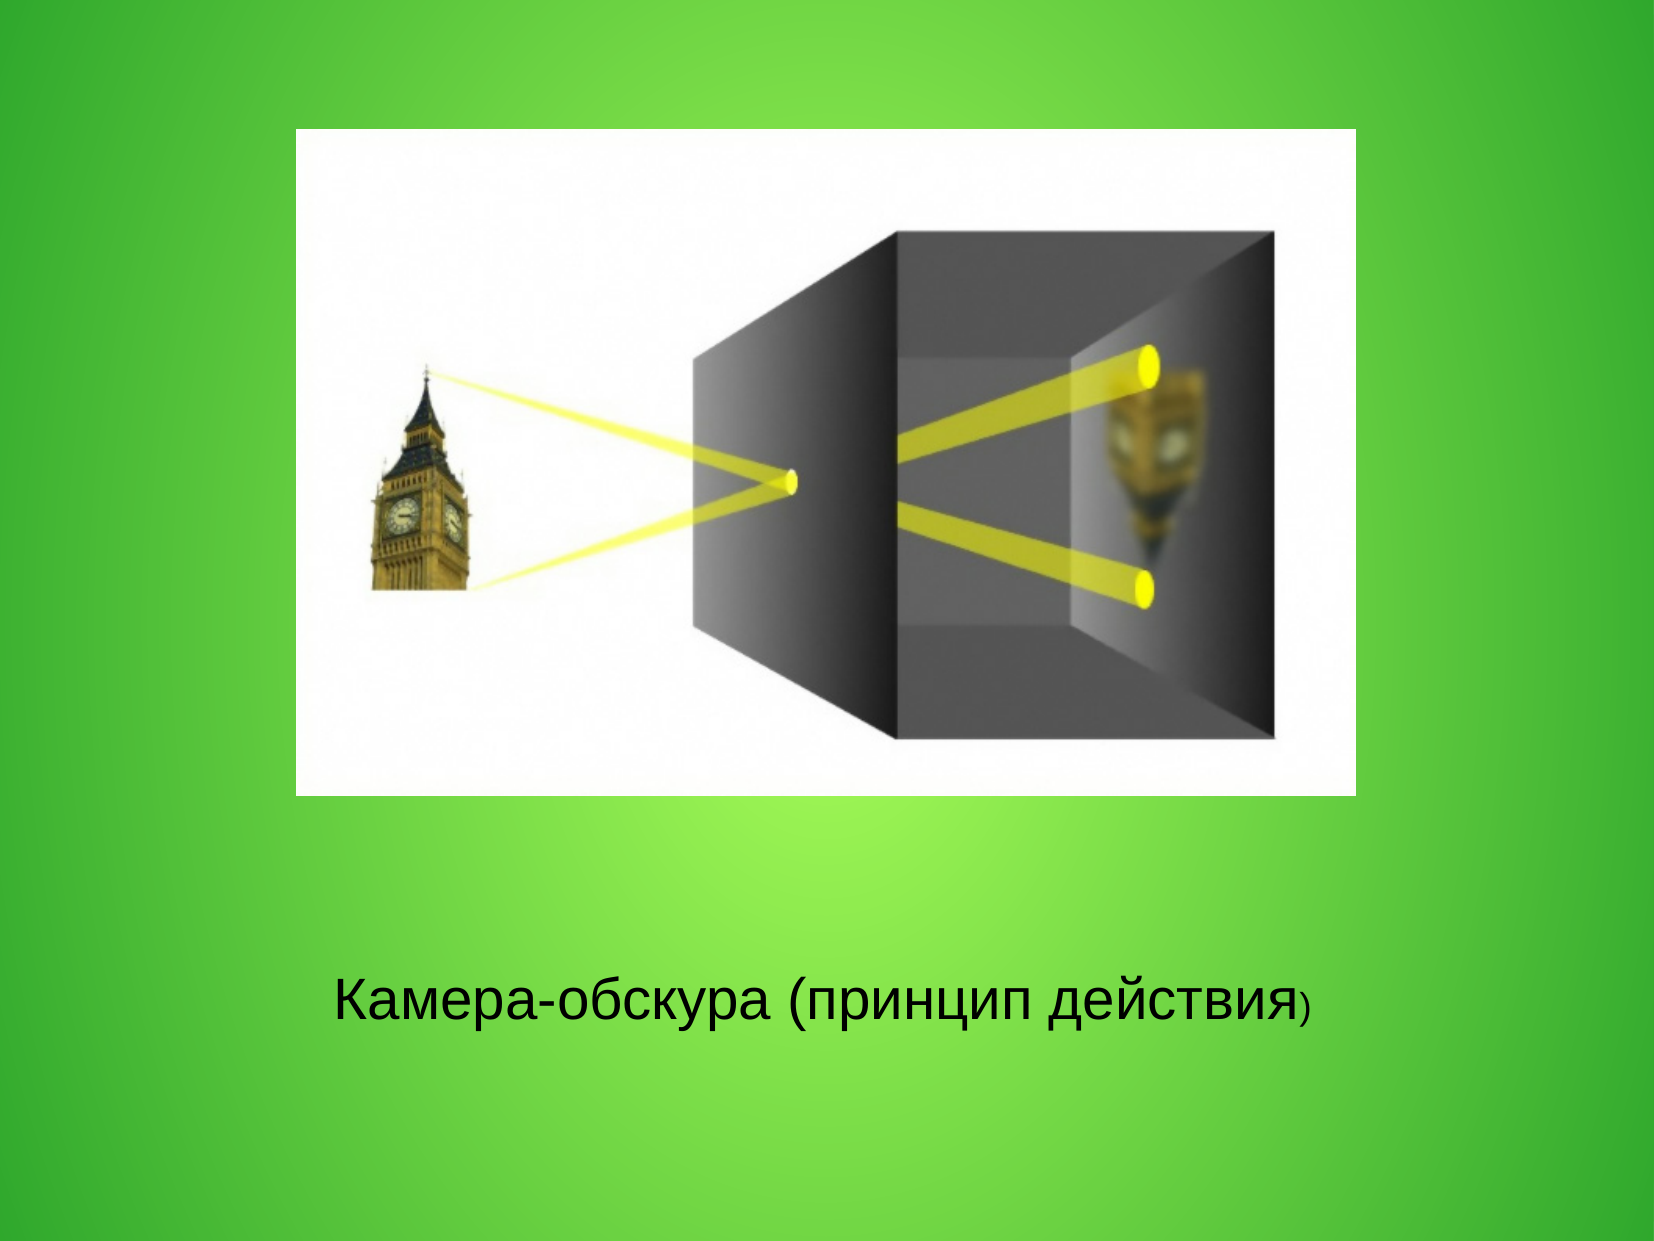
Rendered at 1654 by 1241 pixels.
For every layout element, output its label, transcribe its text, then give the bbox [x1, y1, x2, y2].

picture [296, 129, 1356, 796]
text_box Камера-обскура (принцип действия) [318, 959, 1327, 1040]
